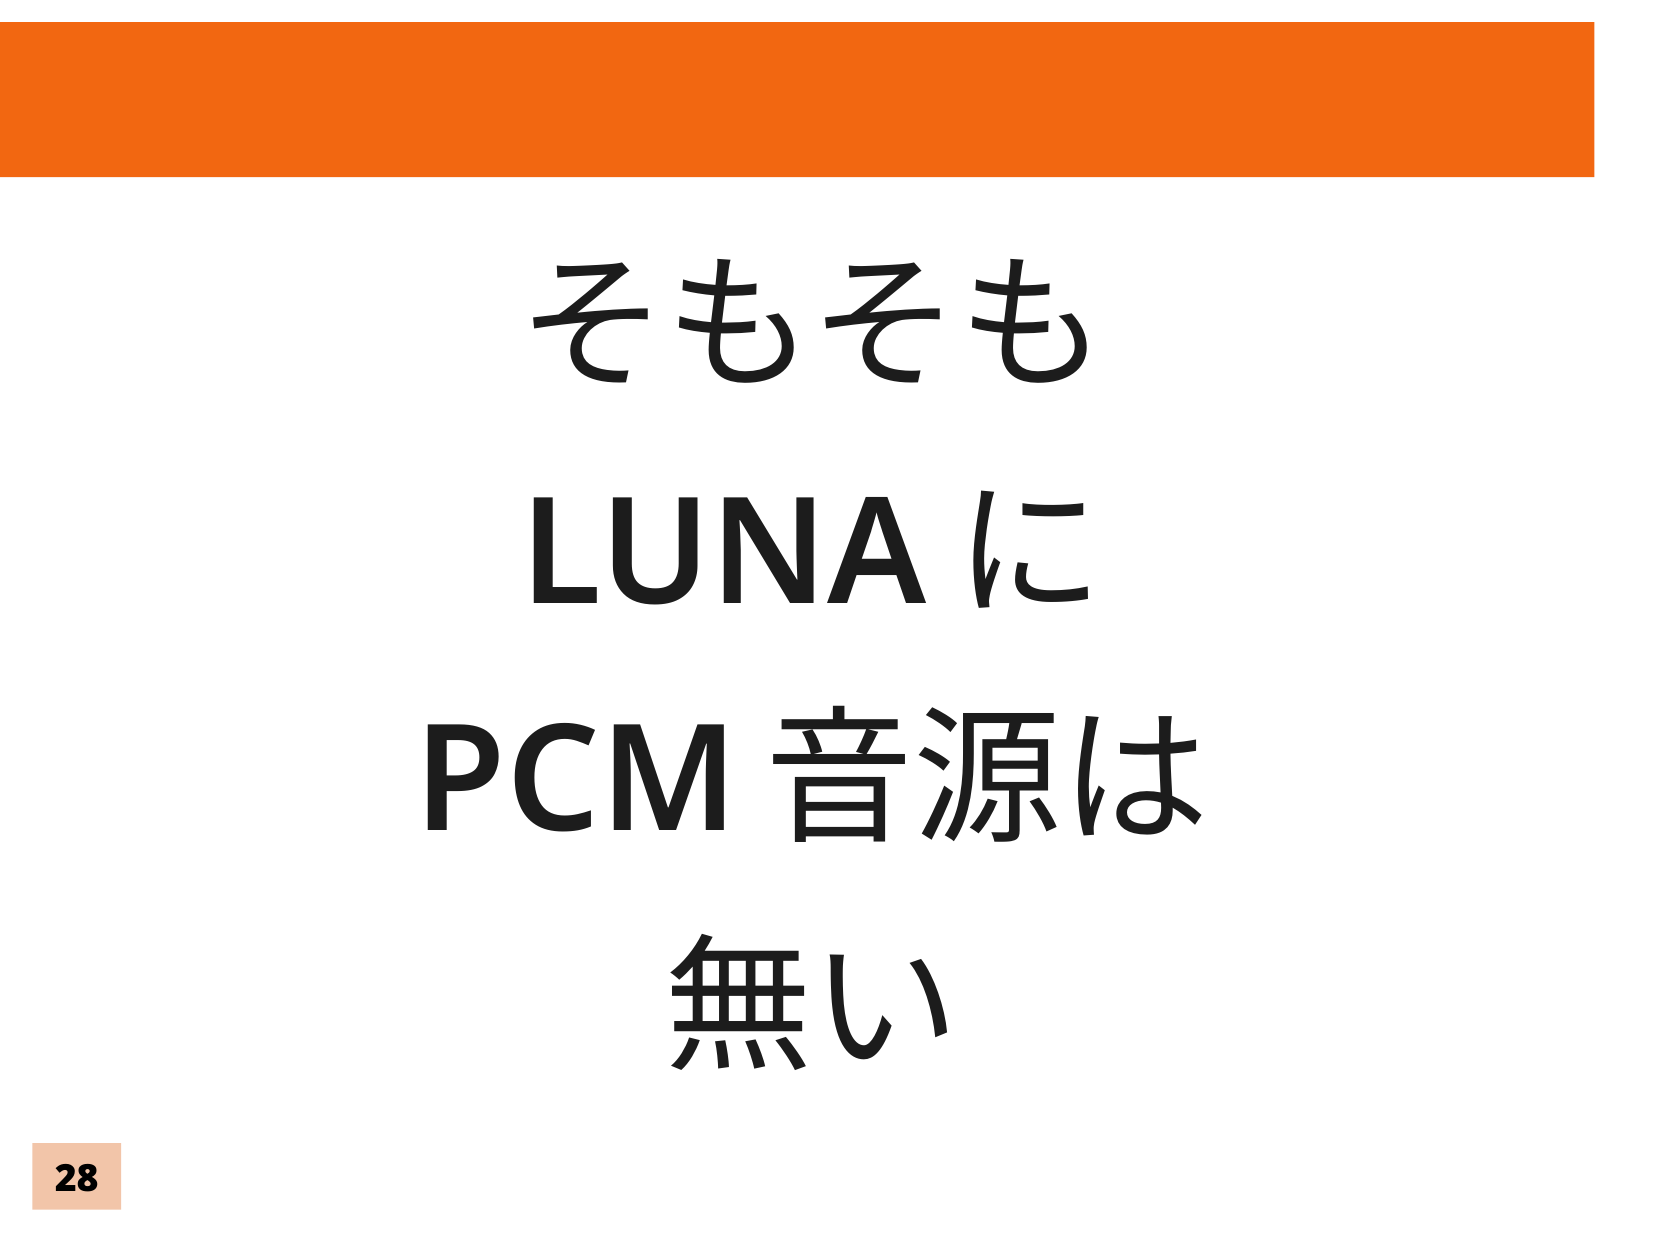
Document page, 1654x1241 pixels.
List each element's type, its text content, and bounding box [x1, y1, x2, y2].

list そもそも LUNAに PCM音源は 無い [59, 201, 1565, 1105]
